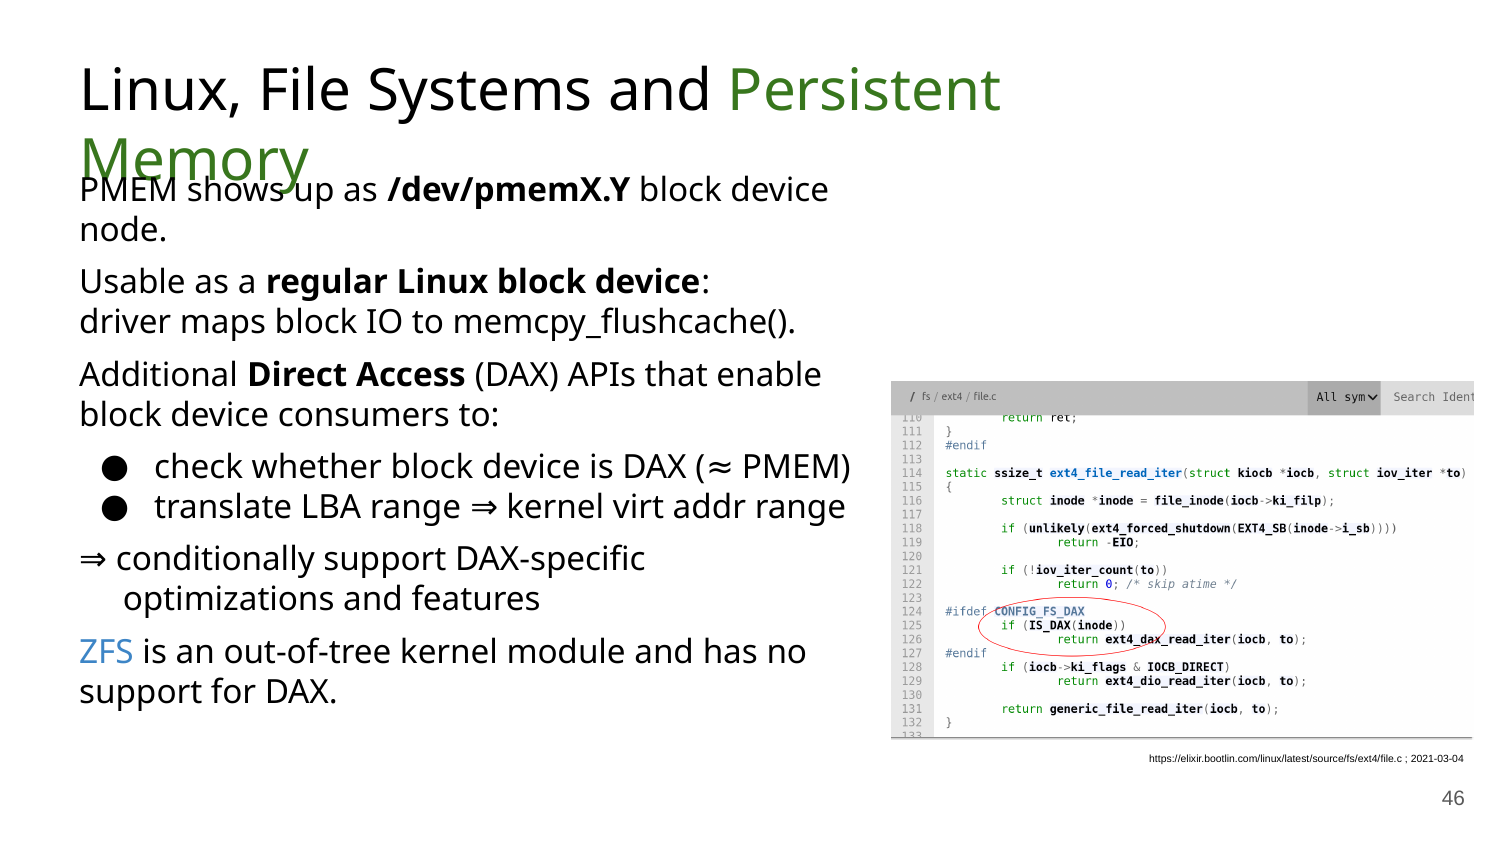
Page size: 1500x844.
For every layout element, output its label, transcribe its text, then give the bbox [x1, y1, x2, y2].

picture [891, 381, 1474, 737]
slide_number <number> [1389, 764, 1480, 830]
text_box https://elixir.bootlin.com/linux/latest/source/fs/ext4/file.c ; 2021-03-04 [893, 736, 1480, 776]
text_box PMEM shows up as /dev/pmemX.Y block device node. Usable as a regular Linux block device: driver maps block IO to memcpy_flushcache(). Additional Direct Access (DAX) APIs that enable block device consumers to: check whether block device is DAX (≈ PMEM) translate LBA range ⇒ kernel virt addr range ⇒ conditionally support DAX-specific optimizations and features ZFS is an out-of-tree kernel module and has no support for DAX. [64, 153, 912, 547]
title Linux, File Systems and Persistent Memory [64, 37, 1221, 169]
